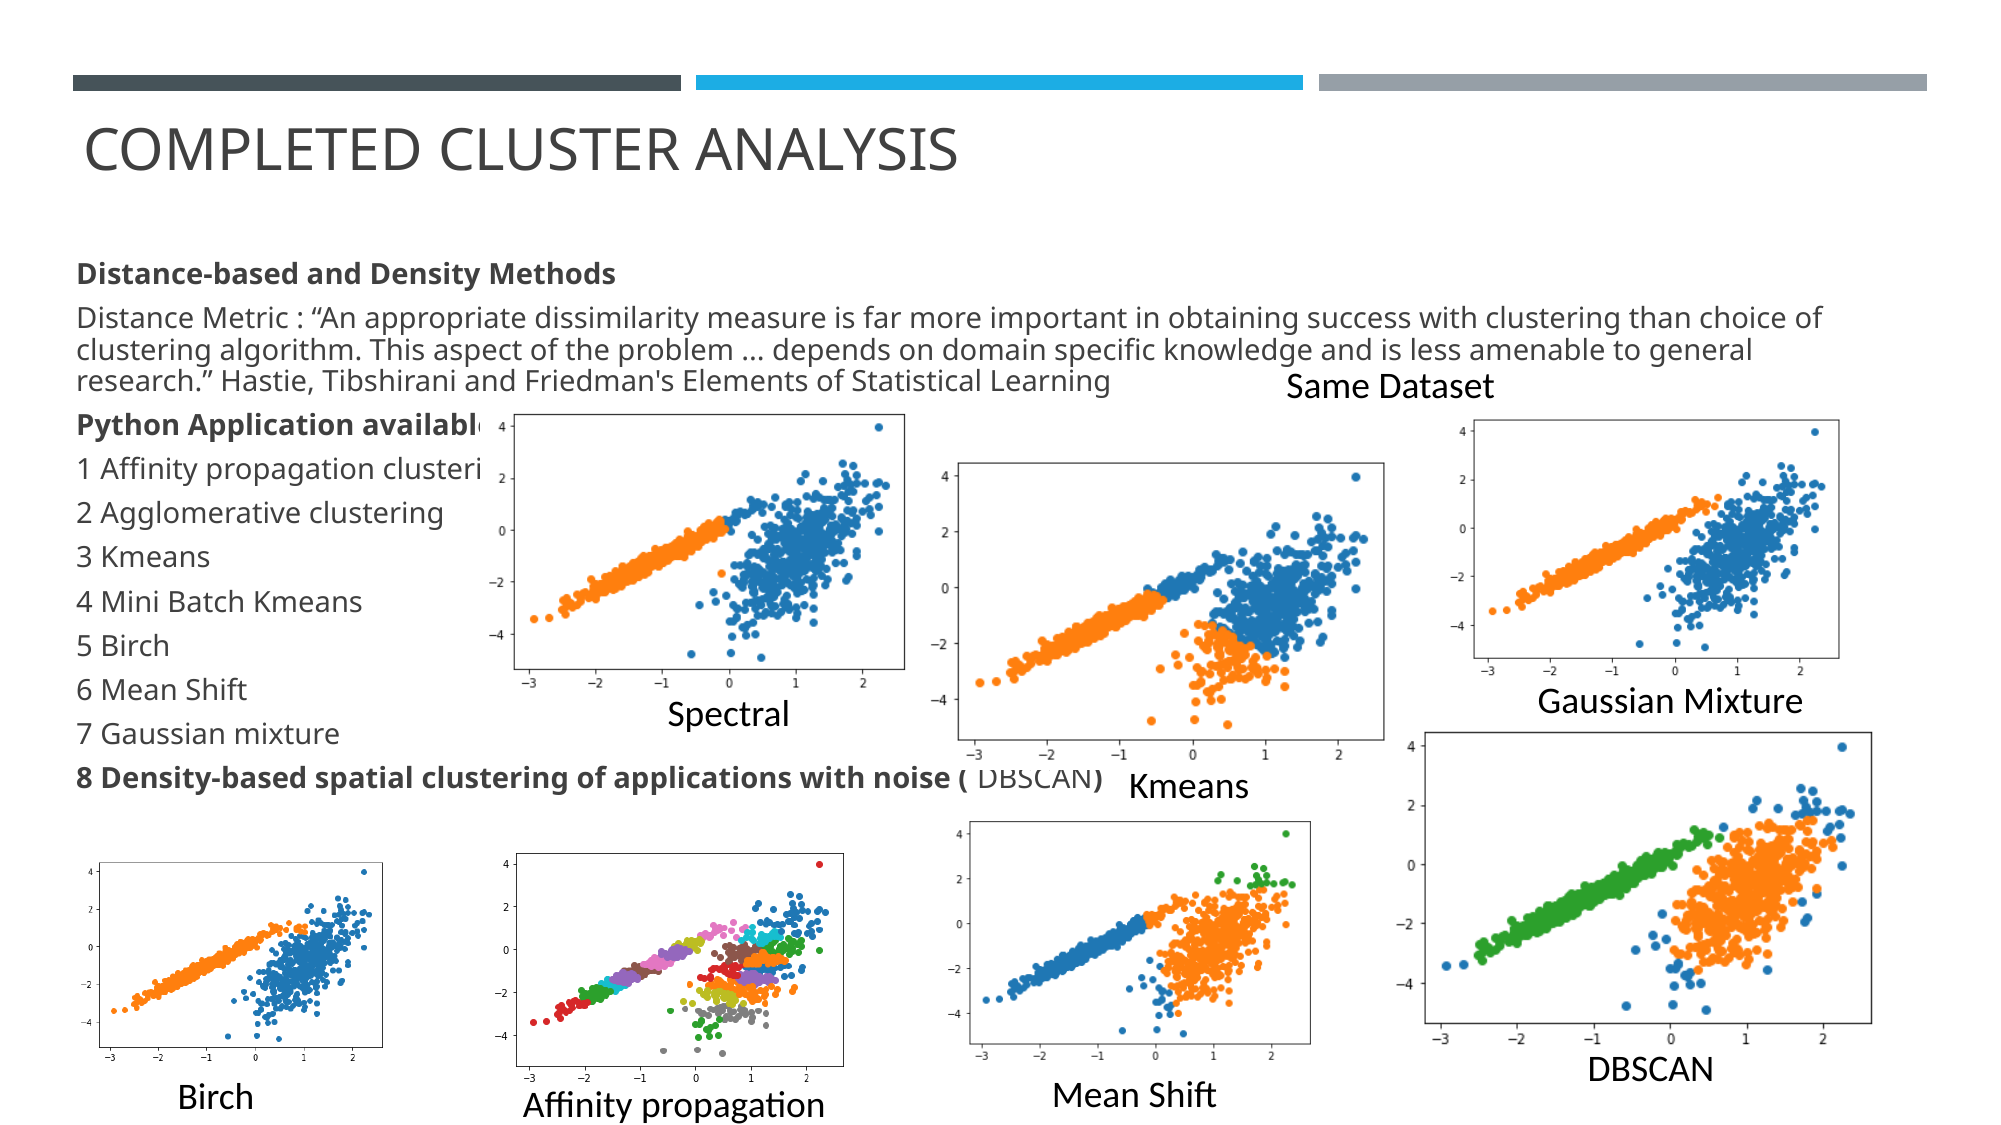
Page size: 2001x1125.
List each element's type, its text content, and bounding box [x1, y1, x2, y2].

picture [940, 815, 1316, 1068]
picture [1442, 413, 1845, 684]
text_box Affinity propagation [507, 1072, 956, 1125]
text_box Same Dataset [1271, 353, 1756, 414]
picture [487, 847, 848, 1089]
title COMPLETED Cluster Analysis [68, 88, 1878, 190]
text_box Kmeans [1114, 770, 1311, 815]
list Distance-based and Density Methods Distance Metric : “An appropriate dissimilarity measure is far more important in obtaining success with clustering than choice of clustering algorithm. This aspect of the problem ... depends on domain specific knowledge and is less amenable to general research.” Hastie, Tibshirani and Friedman's Elements of Statistical Learning Python Application available: 1 Affinity propagation clustering 2 Agglomerative clustering 3 Kmeans 4 Mini Batch Kmeans 5 Birch 6 Mean Shift 7 Gaussian mixture 8 Density-based spatial clustering of applications with noise ( DBSCAN) [61, 235, 1871, 907]
text_box Birch [162, 1064, 452, 1125]
picture [74, 857, 387, 1067]
text_box Gaussian Mixture [1522, 668, 1833, 724]
text_box Mean Shift [1036, 1062, 1329, 1123]
text_box DBSCAN [1572, 1055, 1845, 1098]
text_box Spectral [652, 681, 921, 743]
picture [480, 408, 911, 697]
picture [921, 455, 1879, 1055]
